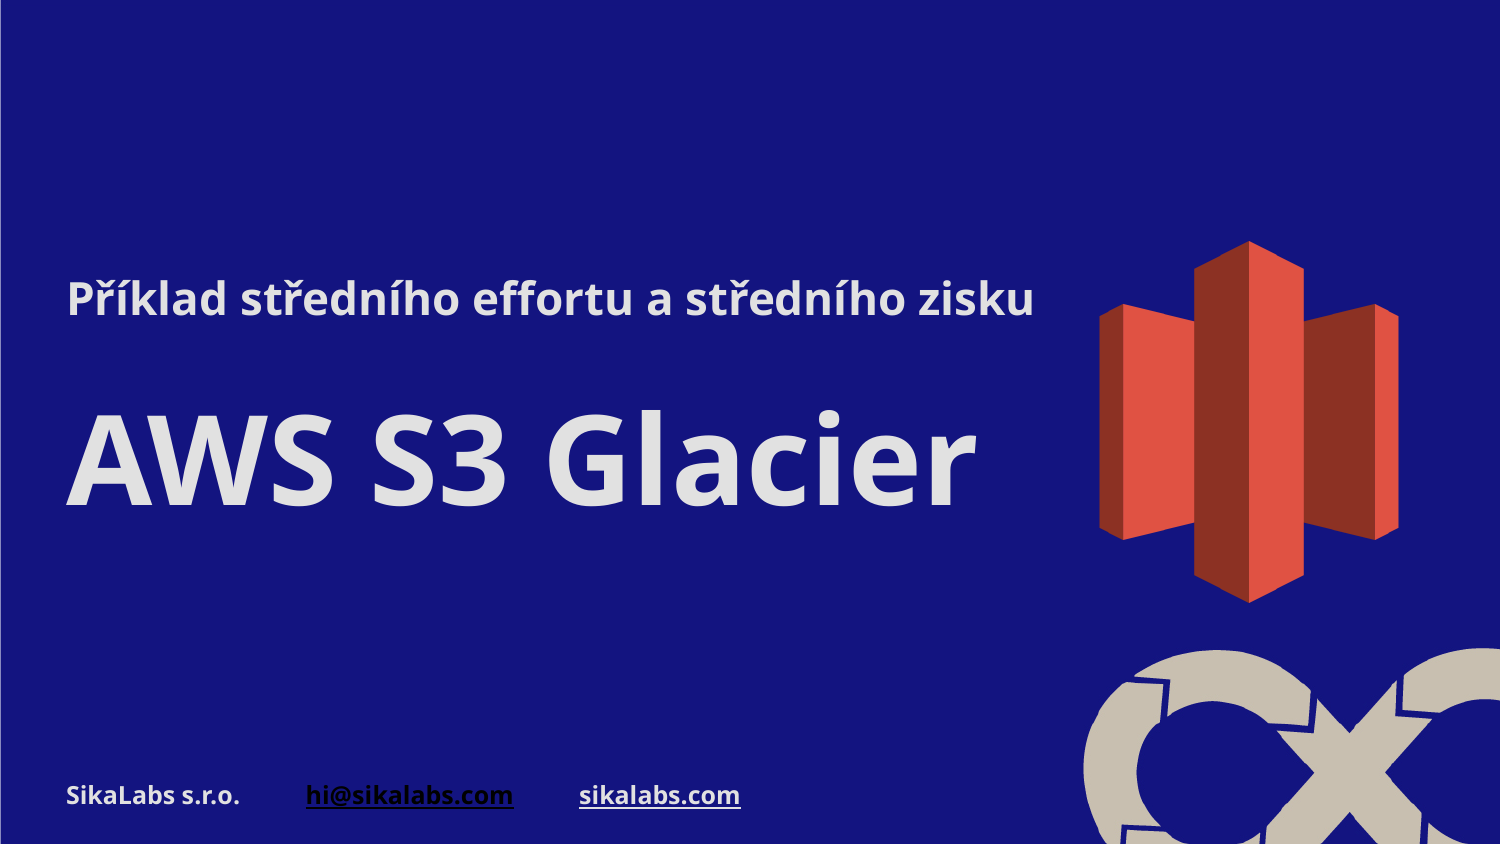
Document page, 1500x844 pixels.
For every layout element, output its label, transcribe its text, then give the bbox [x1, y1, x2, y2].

picture [0, 0, 1500, 844]
list Příklad středního effortu a středního zisku AWS S3 Glacier [51, 104, 1437, 688]
